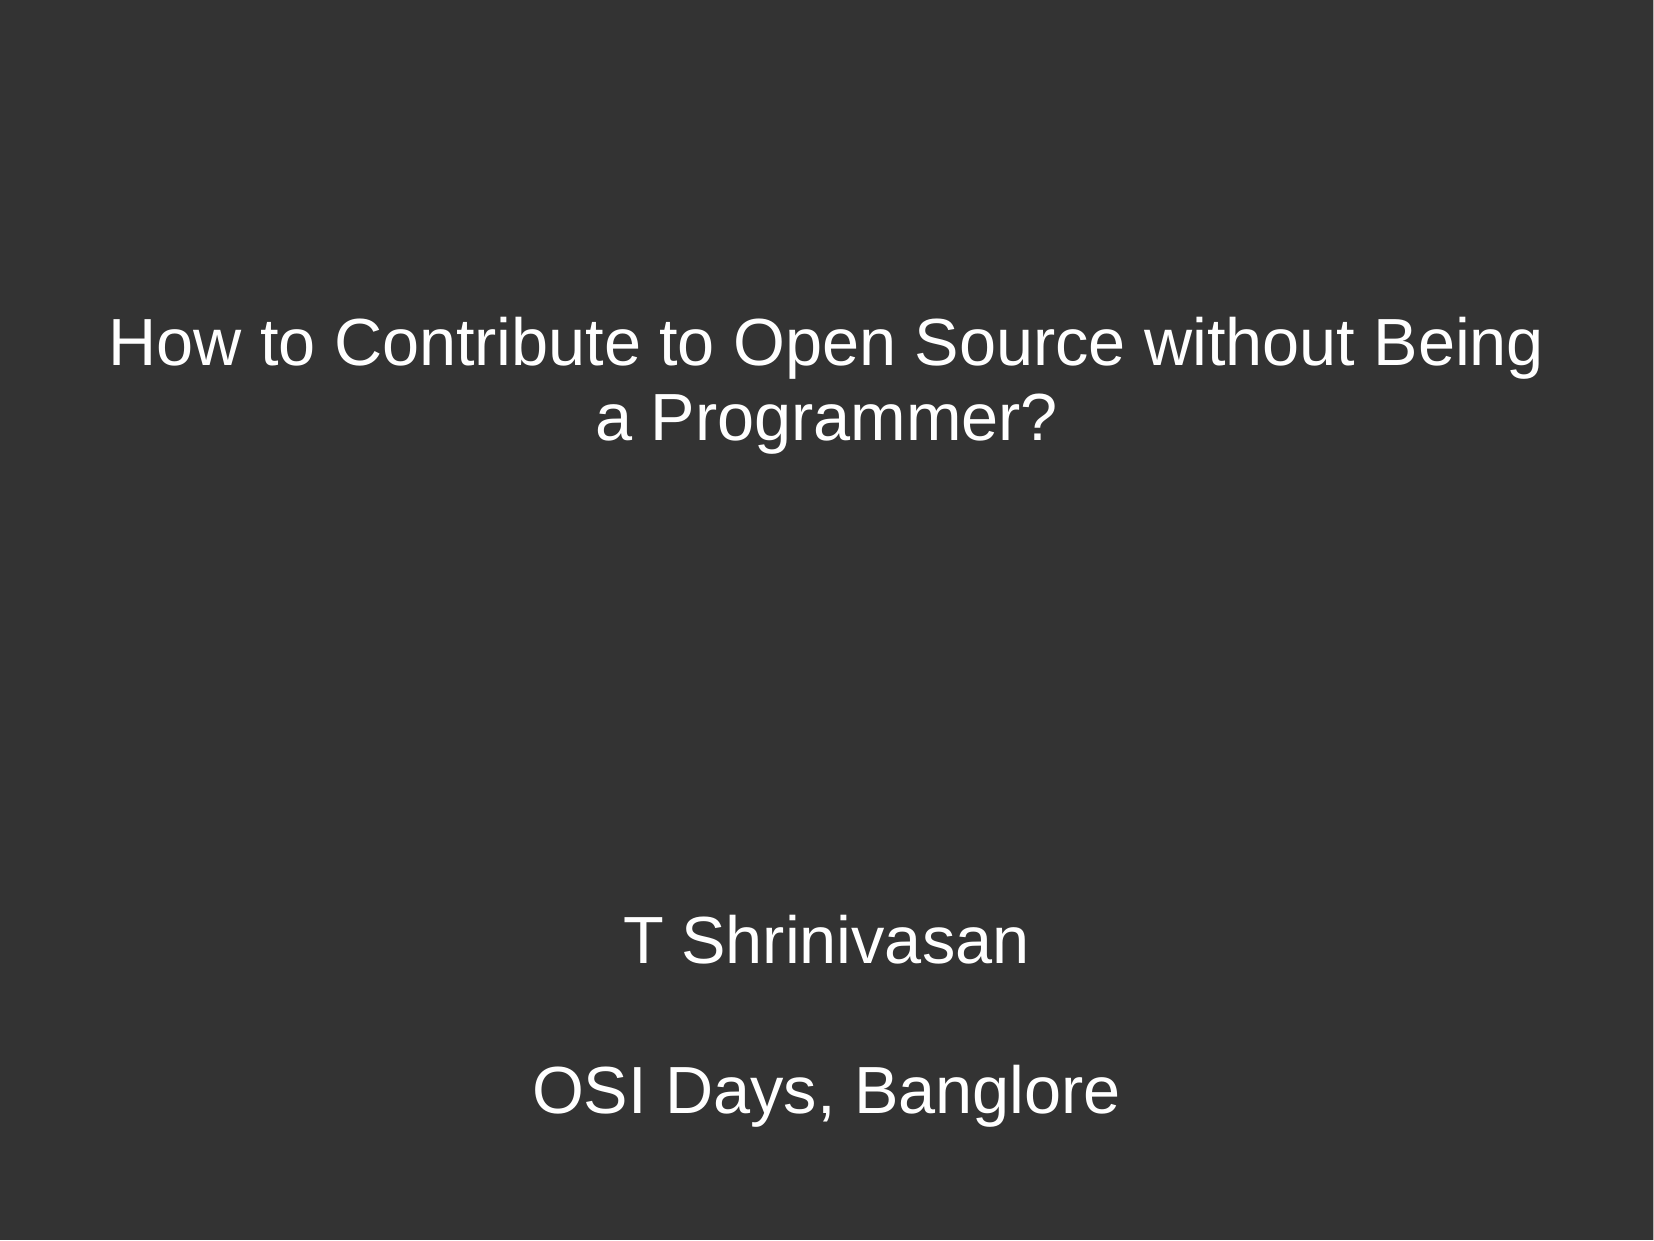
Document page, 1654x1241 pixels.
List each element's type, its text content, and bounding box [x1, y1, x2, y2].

subtitle How to Contribute to Open Source without Being a Programmer? T Shrinivasan OSI Days, Banglore [82, 0, 1571, 1128]
